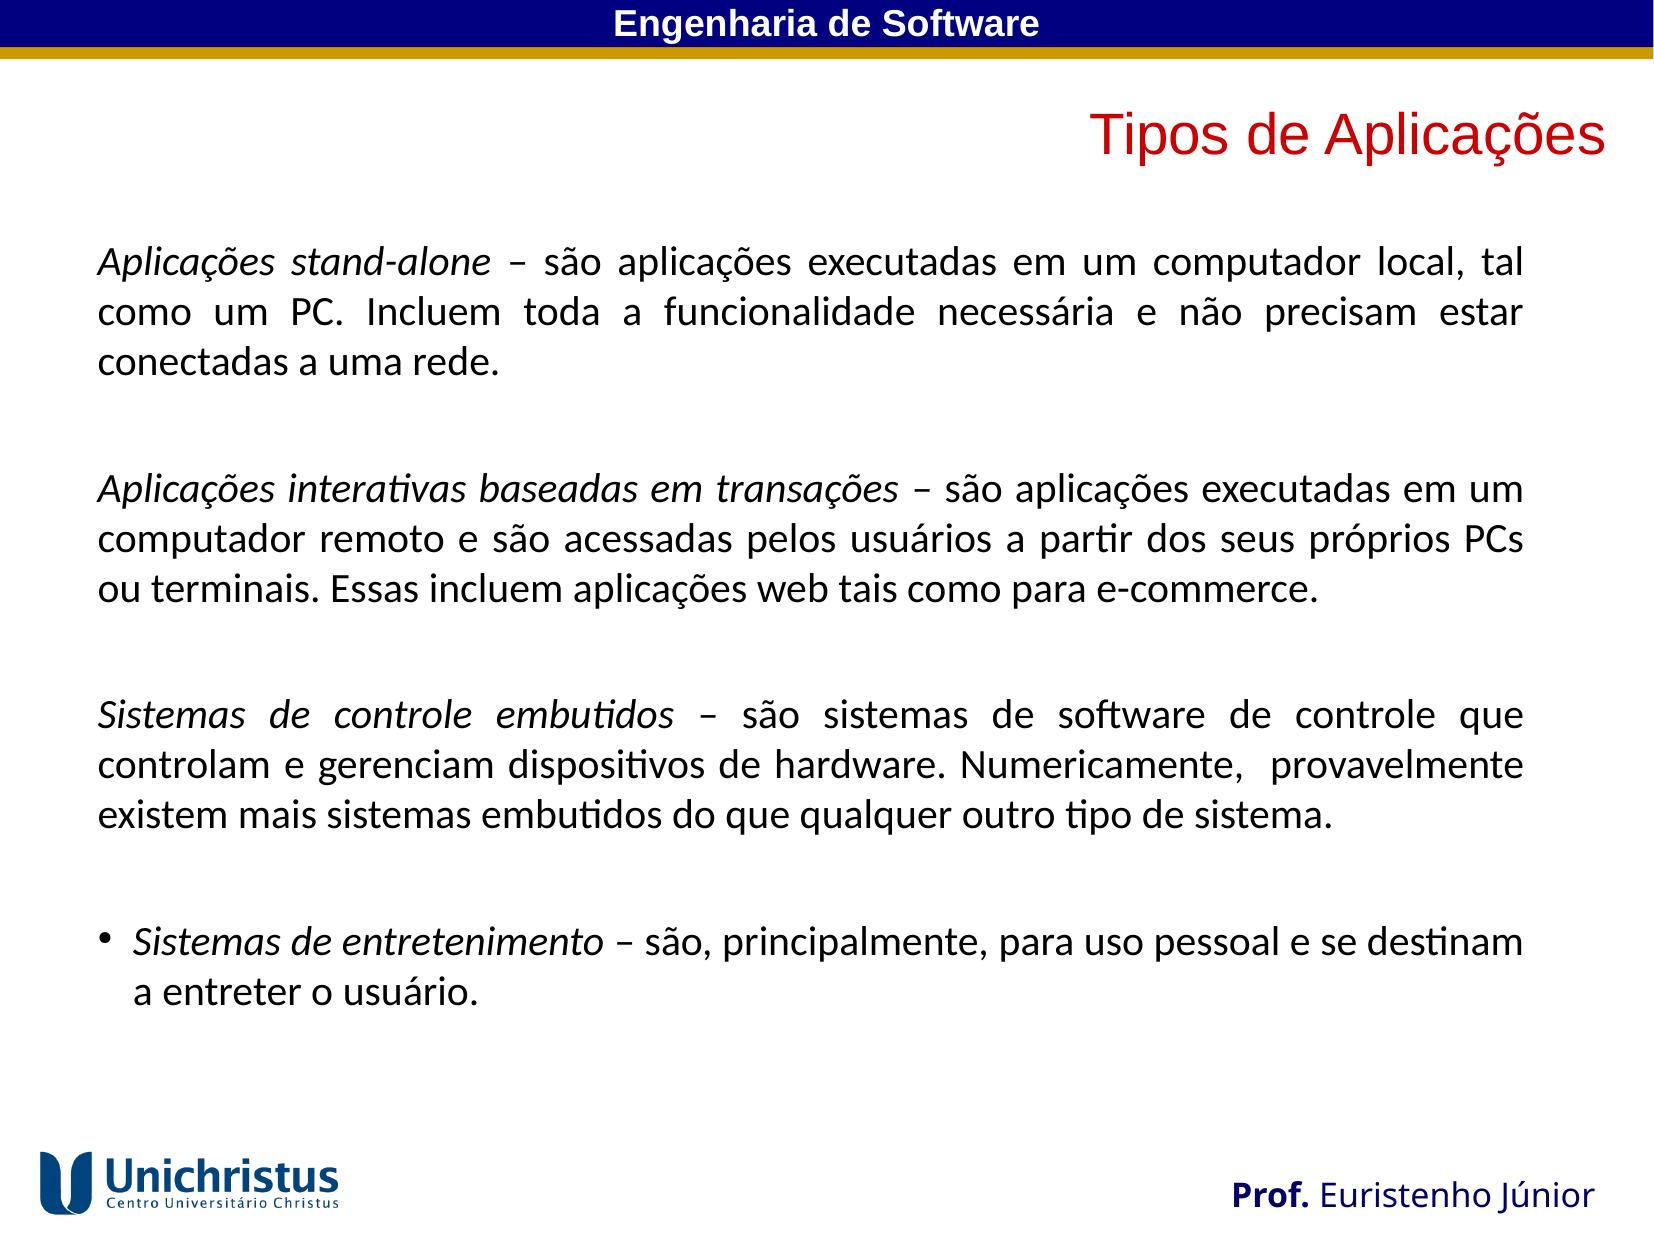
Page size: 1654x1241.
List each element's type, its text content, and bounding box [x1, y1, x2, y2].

text_box Aplicações stand-alone – são aplicações executadas em um computador local, tal como um PC. Incluem toda a funcionalidade necessária e não precisam estar conectadas a uma rede. Aplicações interativas baseadas em transações – são aplicações executadas em um computador remoto e são acessadas pelos usuários a partir dos seus próprios PCs ou terminais. Essas incluem aplicações web tais como para e-commerce. Sistemas de controle embutidos – são sistemas de software de controle que controlam e gerenciam dispositivos de hardware. Numericamente, provavelmente existem mais sistemas embutidos do que qualquer outro tipo de sistema. Sistemas de entretenimento – são, principalmente, para uso pessoal e se destinam a entreter o usuário. [82, 226, 1540, 697]
text_box Prof. Euristenho Júnior [1216, 1163, 1654, 1224]
text_box Tipos de Aplicações [1074, 94, 1636, 201]
text_box [0, 48, 1654, 60]
picture [35, 1148, 343, 1217]
text_box Engenharia de Software [0, 0, 1654, 48]
